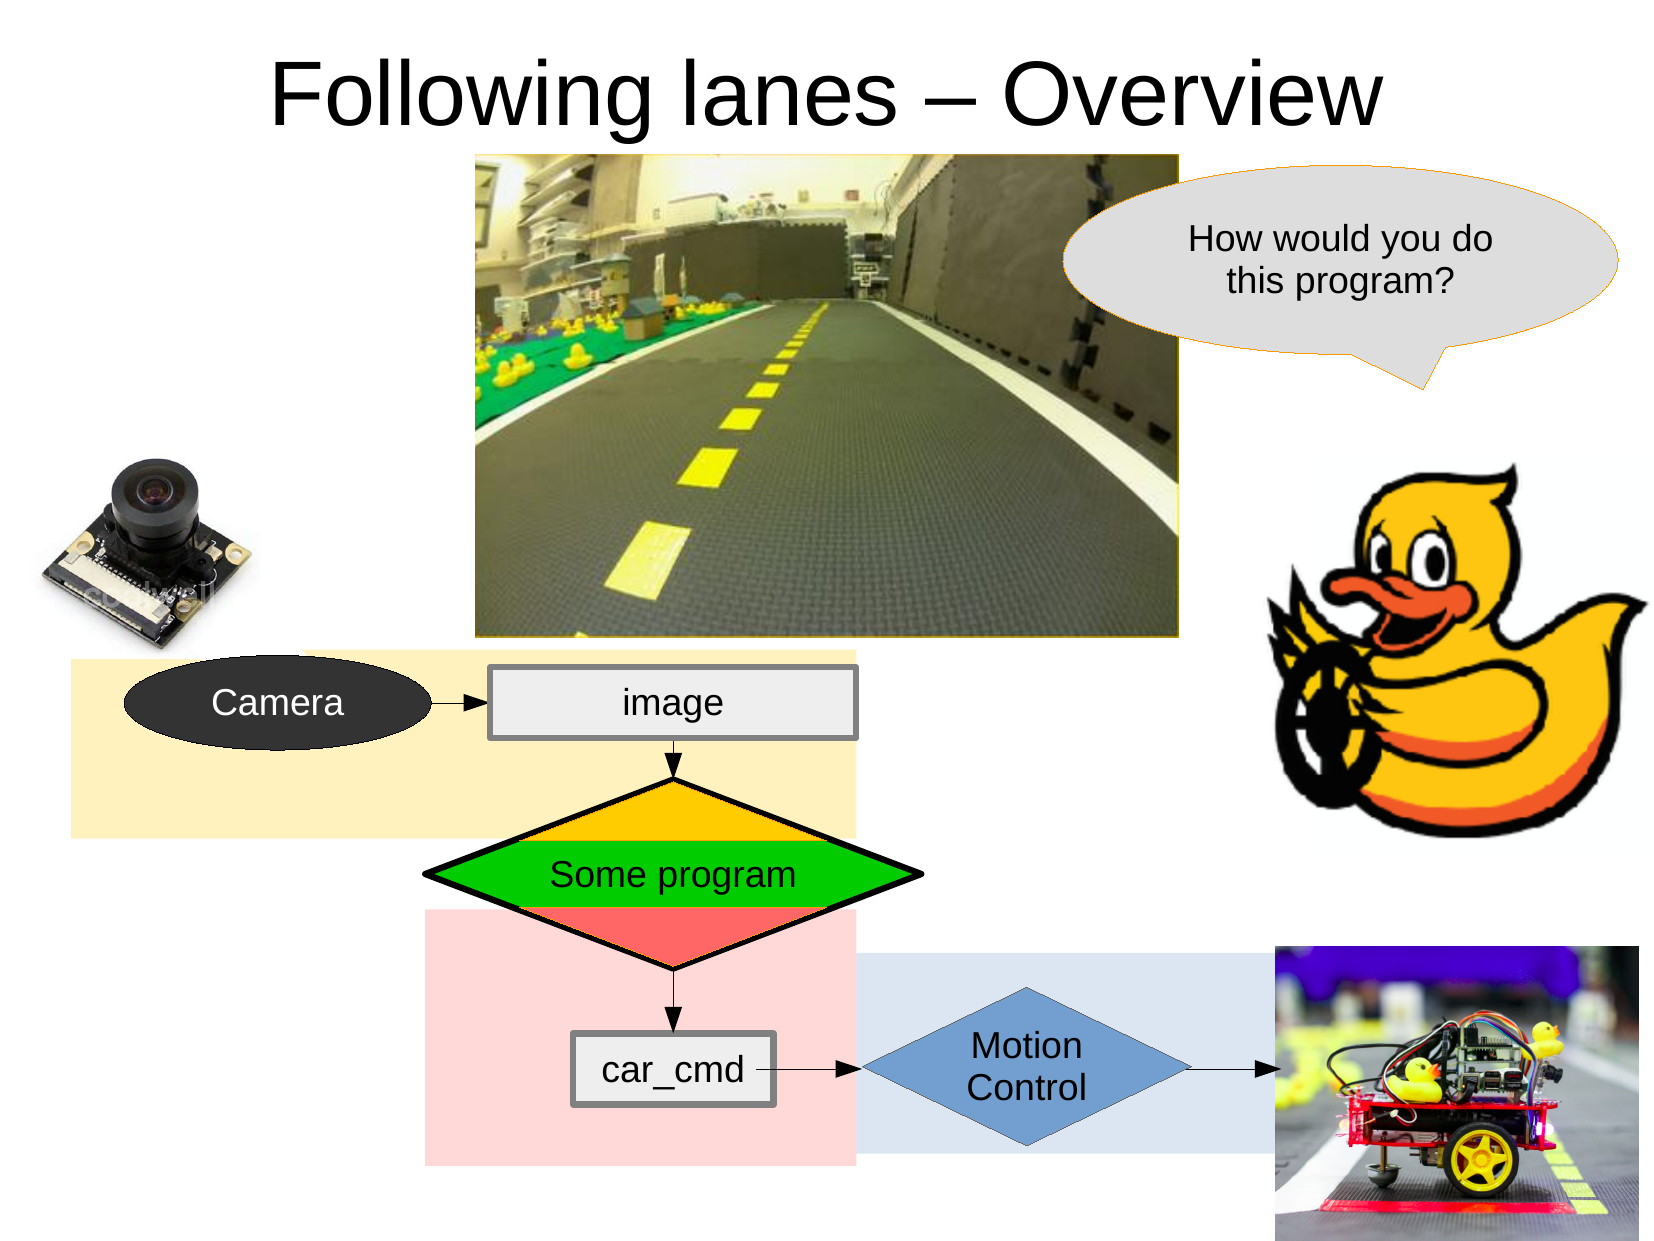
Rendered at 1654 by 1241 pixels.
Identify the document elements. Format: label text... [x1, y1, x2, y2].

picture [475, 198, 1179, 638]
text_box image [490, 667, 857, 739]
title Following lanes – Overview [82, 0, 1571, 198]
text_box [674, 739, 857, 839]
text_box car_cmd [572, 1033, 774, 1105]
picture [1251, 457, 1654, 857]
text_box [70, 592, 857, 839]
text_box Camera [124, 655, 432, 751]
text_box Some program [425, 779, 922, 969]
text_box Motion Control [862, 987, 1192, 1146]
text_box [519, 907, 827, 967]
text_box [519, 781, 827, 841]
text_box [425, 909, 1275, 1166]
text_box How would you do this program? [1062, 165, 1619, 390]
picture [31, 448, 260, 659]
picture [1275, 946, 1639, 1241]
